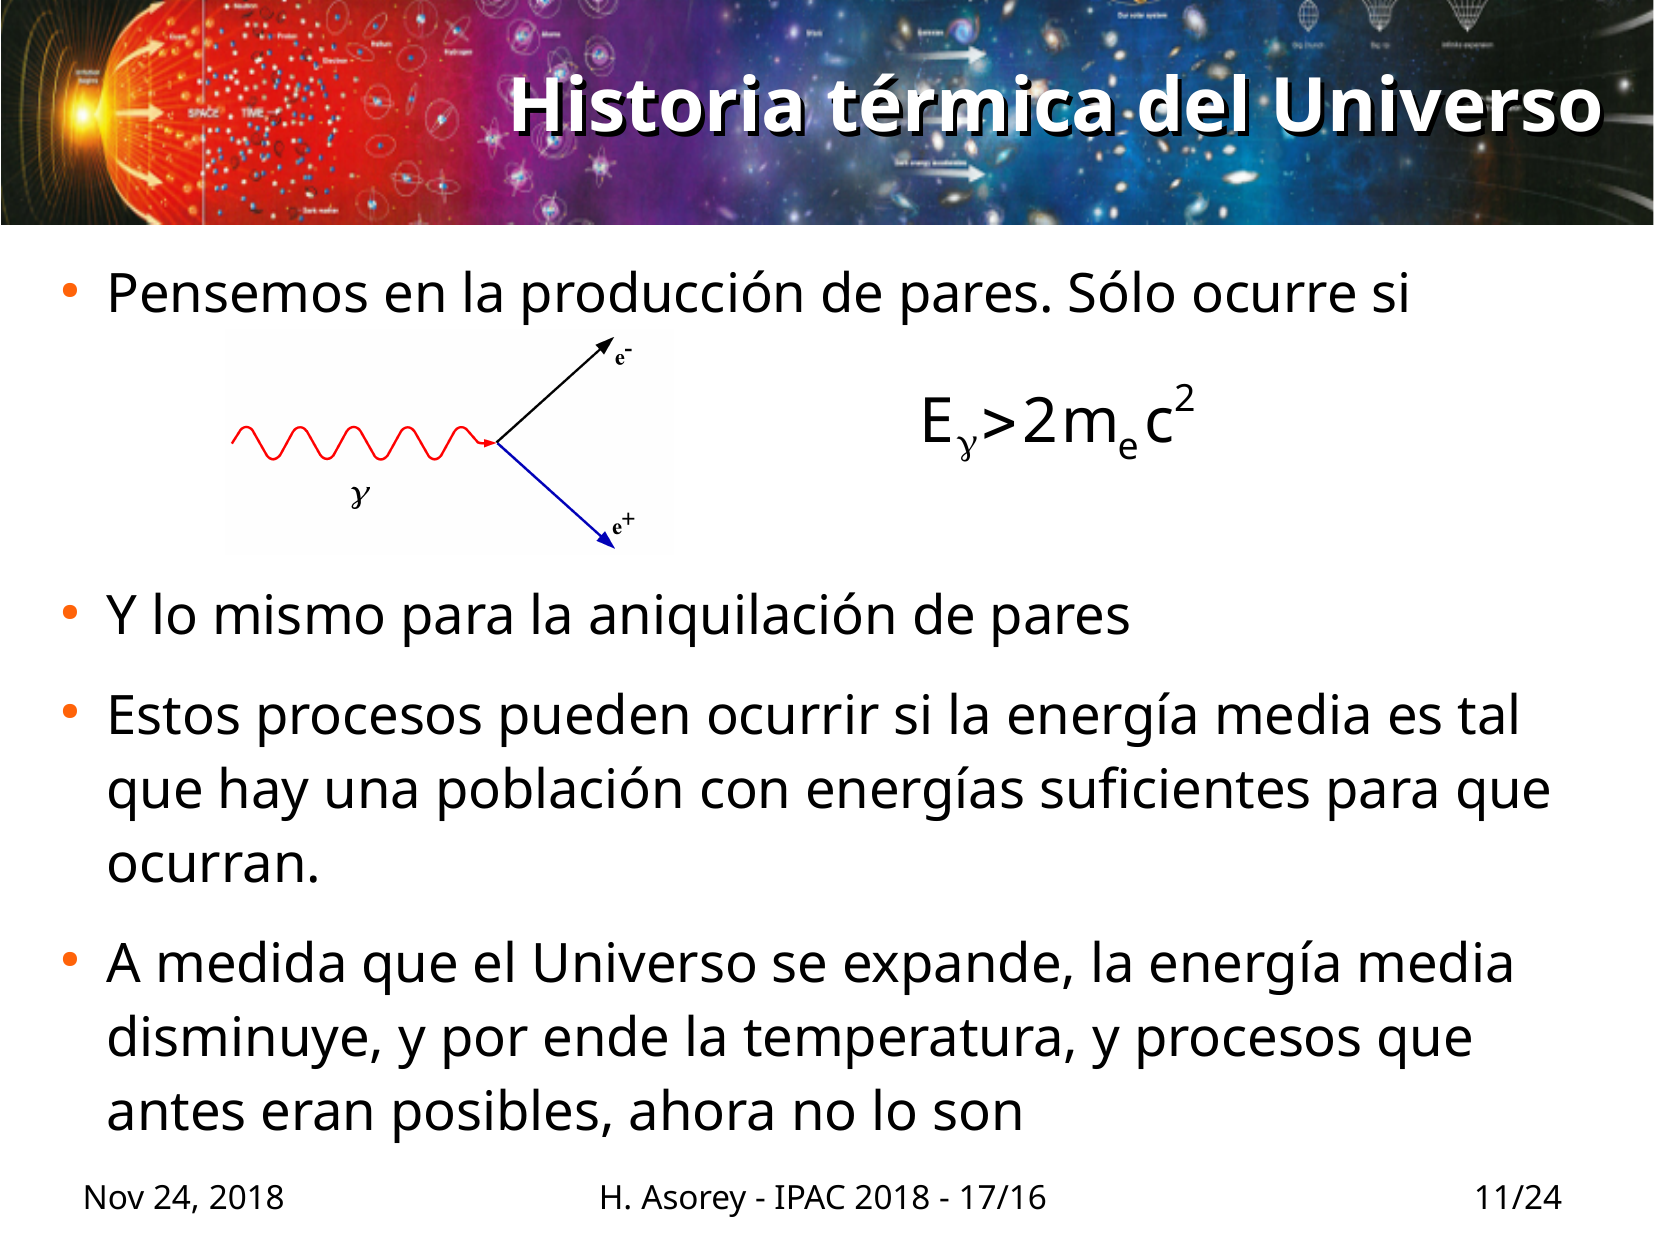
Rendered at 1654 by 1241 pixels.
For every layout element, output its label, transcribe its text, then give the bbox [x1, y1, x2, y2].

picture [1, 0, 1654, 225]
chart [913, 375, 1201, 470]
picture [225, 329, 674, 556]
list Pensemos en la producción de pares. Sólo ocurre si Y lo mismo para la aniquilación de pares Estos procesos pueden ocurrir si la energía media es tal que hay una población con energías suficientes para que ocurran. A medida que el Universo se expande, la energía media disminuye, y por ende la temperatura, y procesos que antes eran posibles, ahora no lo son [45, 255, 1606, 1156]
title Historia térmica del Universo [45, 15, 1606, 191]
